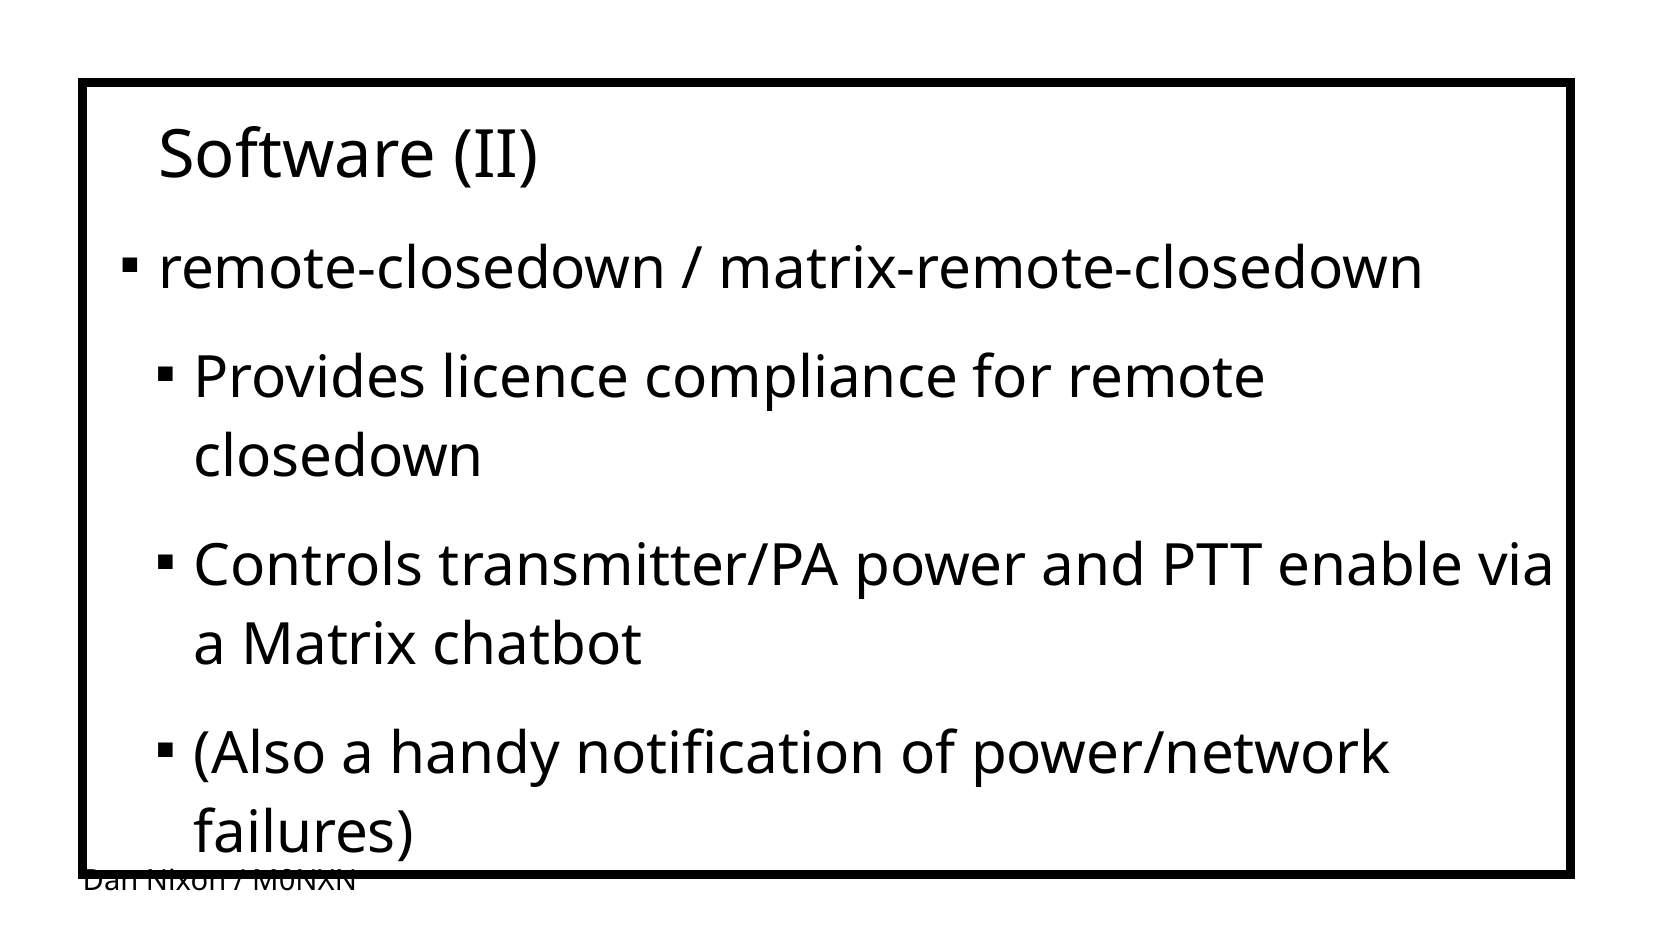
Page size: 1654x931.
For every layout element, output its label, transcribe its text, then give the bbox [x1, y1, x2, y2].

subtitle Software (II) remote-closedown / matrix-remote-closedown Provides licence compliance for remote closedown Controls transmitter/PA power and PTT enable via a Matrix chatbot (Also a handy notification of power/network failures) [82, 82, 1571, 849]
